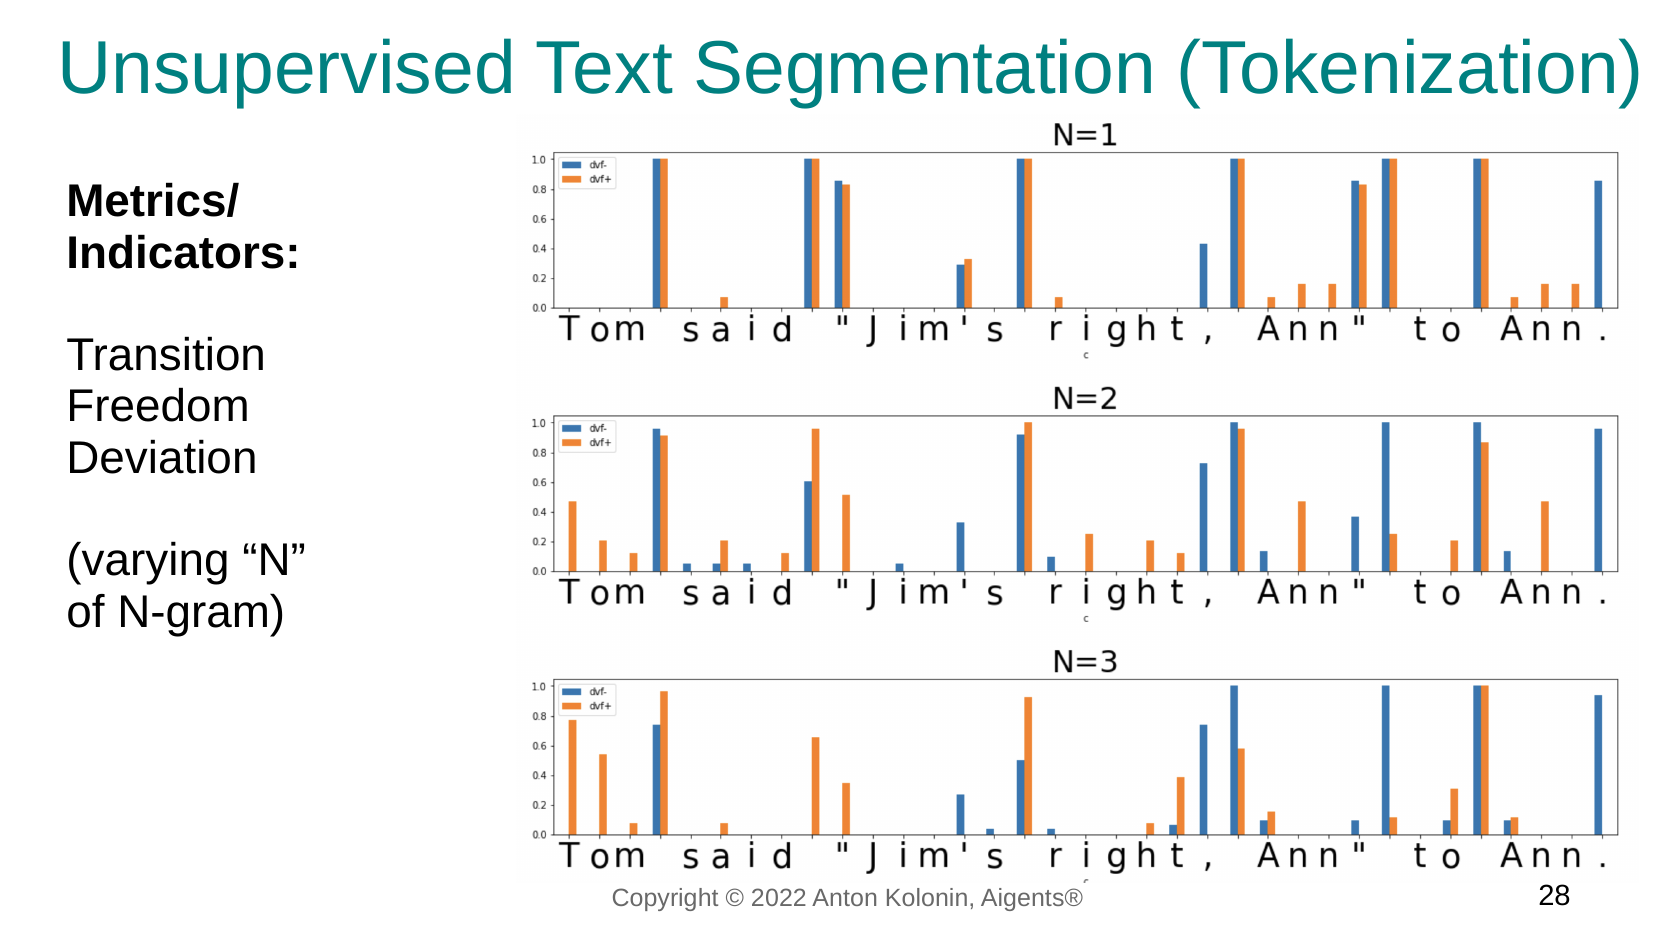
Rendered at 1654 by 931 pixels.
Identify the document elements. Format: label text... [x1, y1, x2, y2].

text_box Unsupervised Text Segmentation (Tokenization) [0, 0, 1653, 135]
text_box Metrics/ Indicators: Transition Freedom Deviation (varying “N” of N-gram) [51, 168, 337, 645]
picture [516, 114, 1639, 883]
